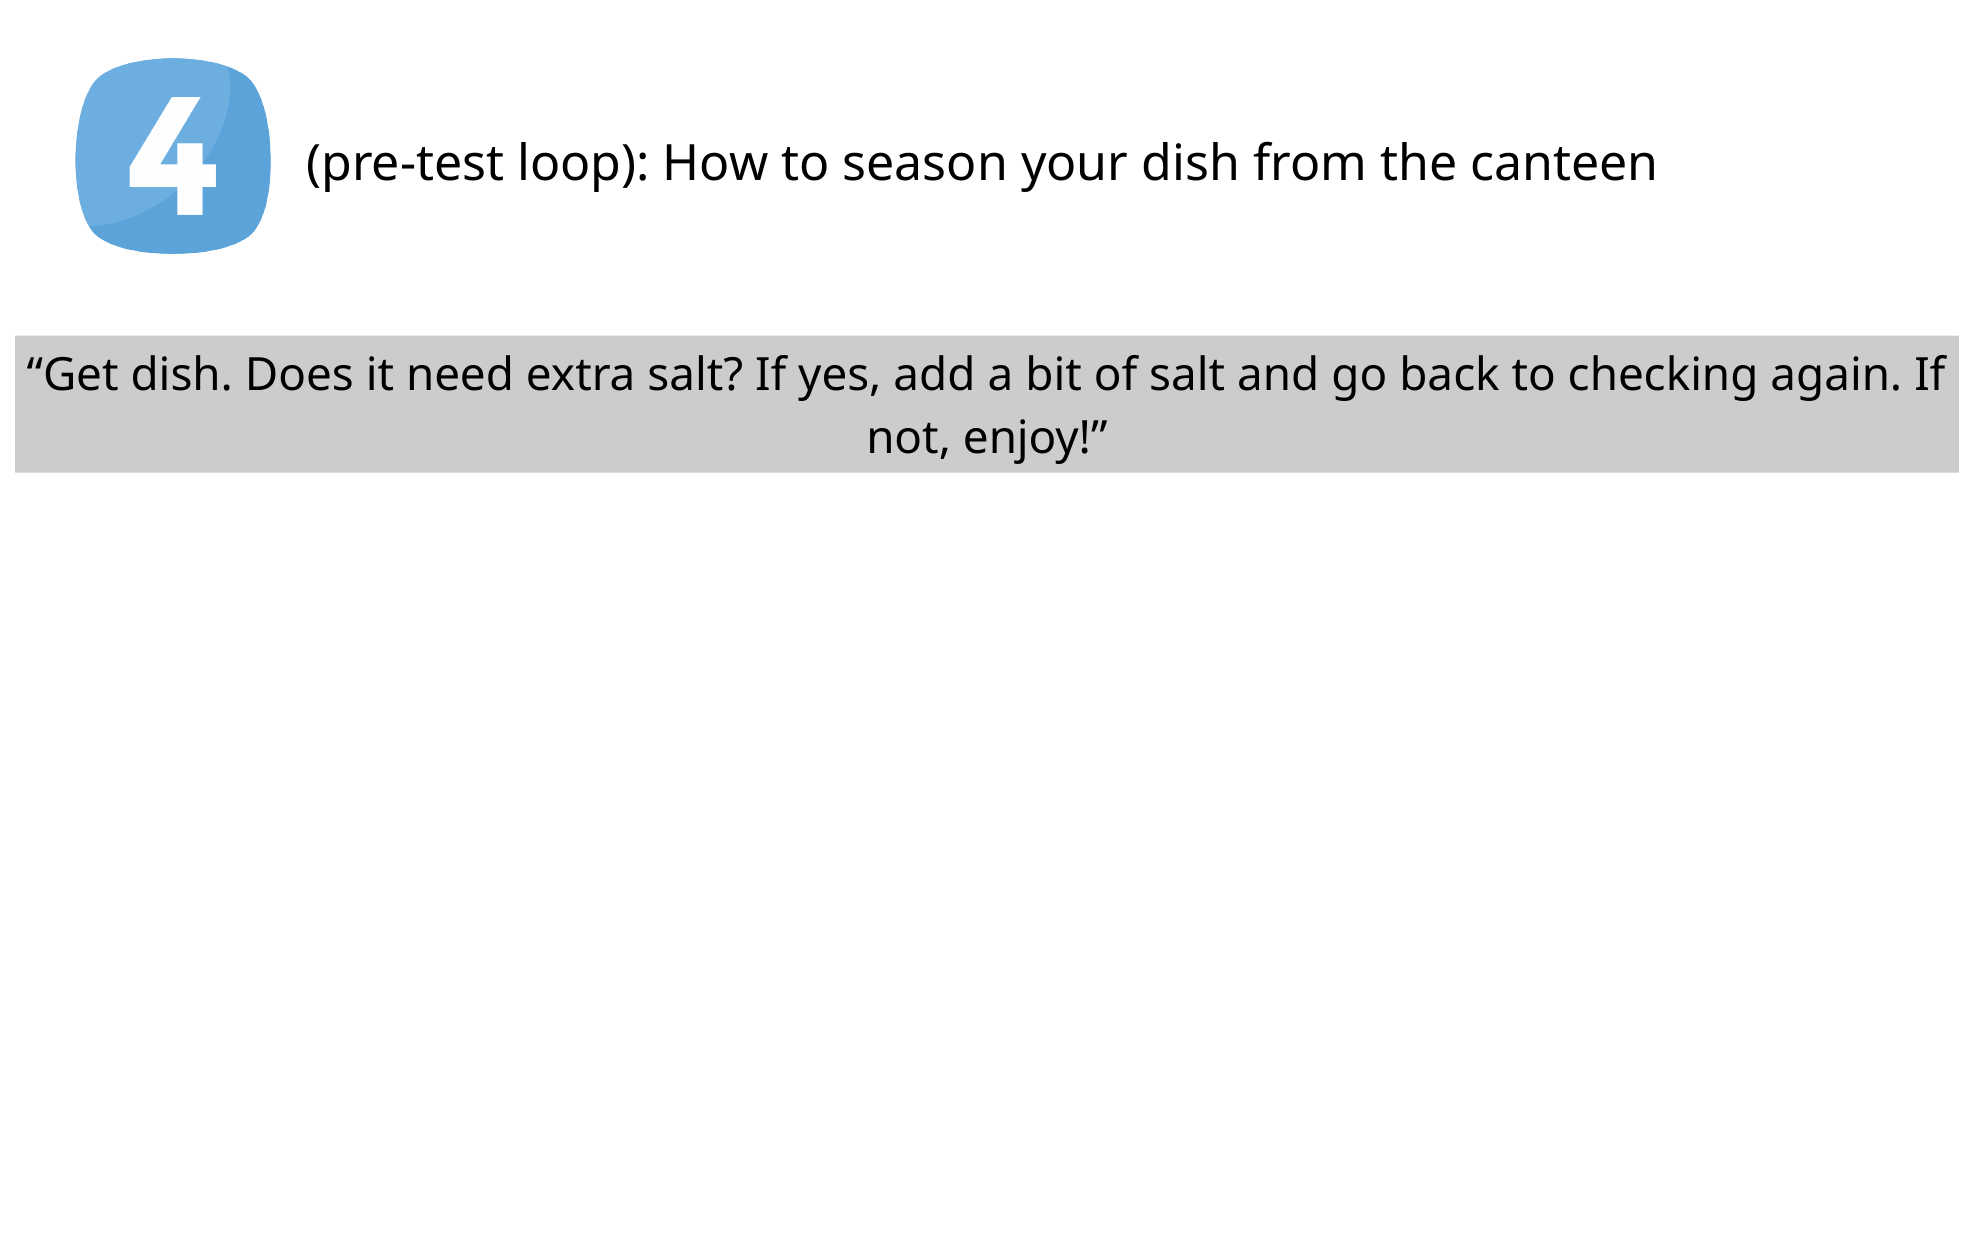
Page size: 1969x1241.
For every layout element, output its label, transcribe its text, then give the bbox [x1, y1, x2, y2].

picture [75, 58, 271, 254]
text_box “Get dish. Does it need extra salt? If yes, add a bit of salt and go back to checking again. If not, enjoy!” [15, 345, 1959, 464]
text_box (pre-test loop): How to season your dish from the canteen [300, 96, 1921, 226]
